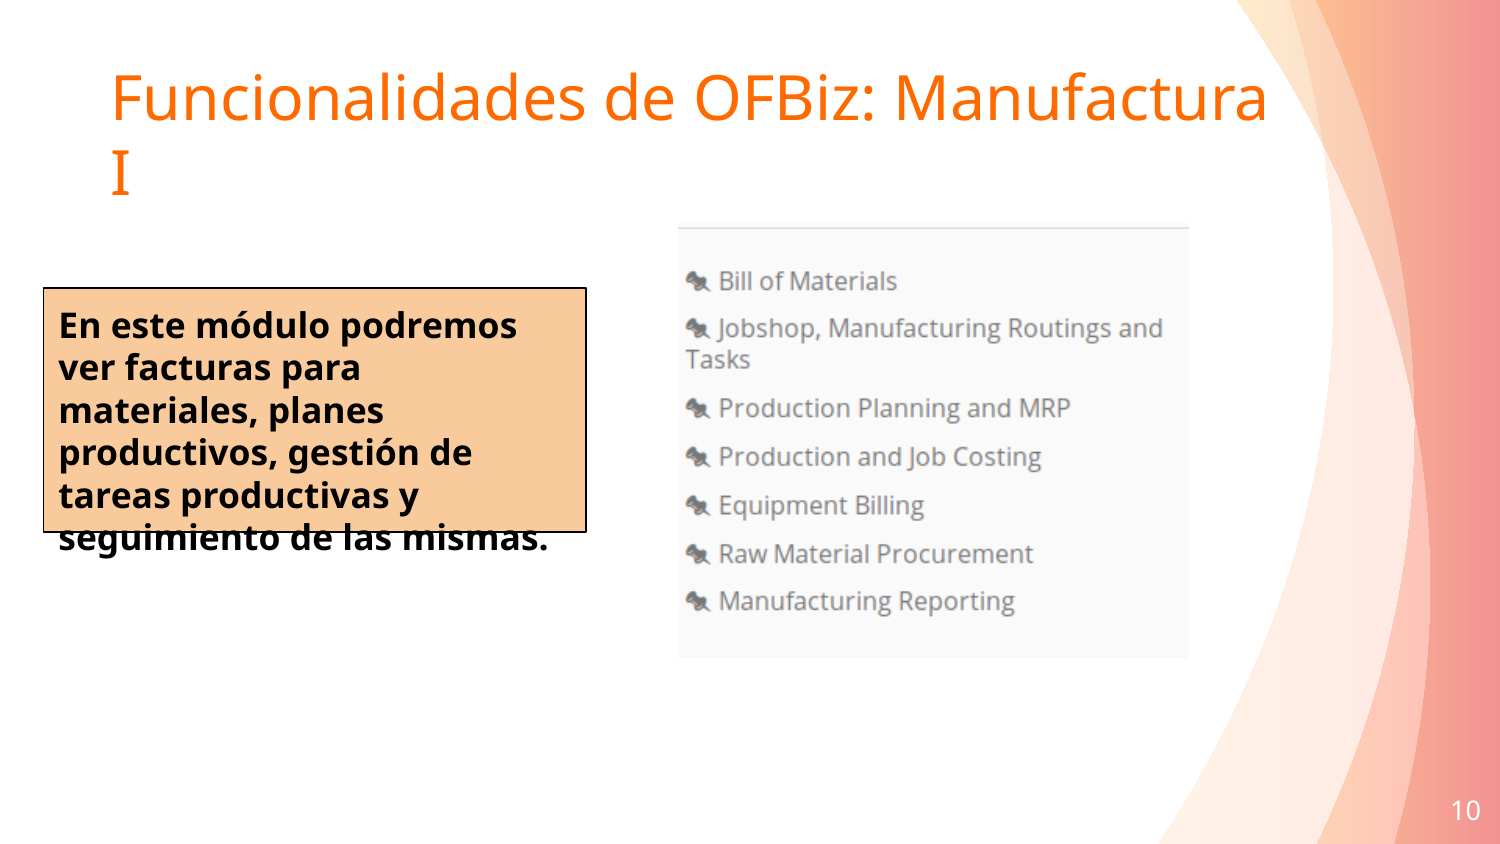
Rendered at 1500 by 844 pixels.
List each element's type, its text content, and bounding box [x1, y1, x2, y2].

slide_number 1 [1391, 779, 1482, 844]
picture [678, 223, 1189, 659]
text_box En este módulo podremos ver facturas para materiales, planes productivos, gestión de tareas productivas y seguimiento de las mismas. [43, 287, 586, 533]
title Funcionalidades de OFBiz: Manufactura I [110, 86, 1295, 209]
